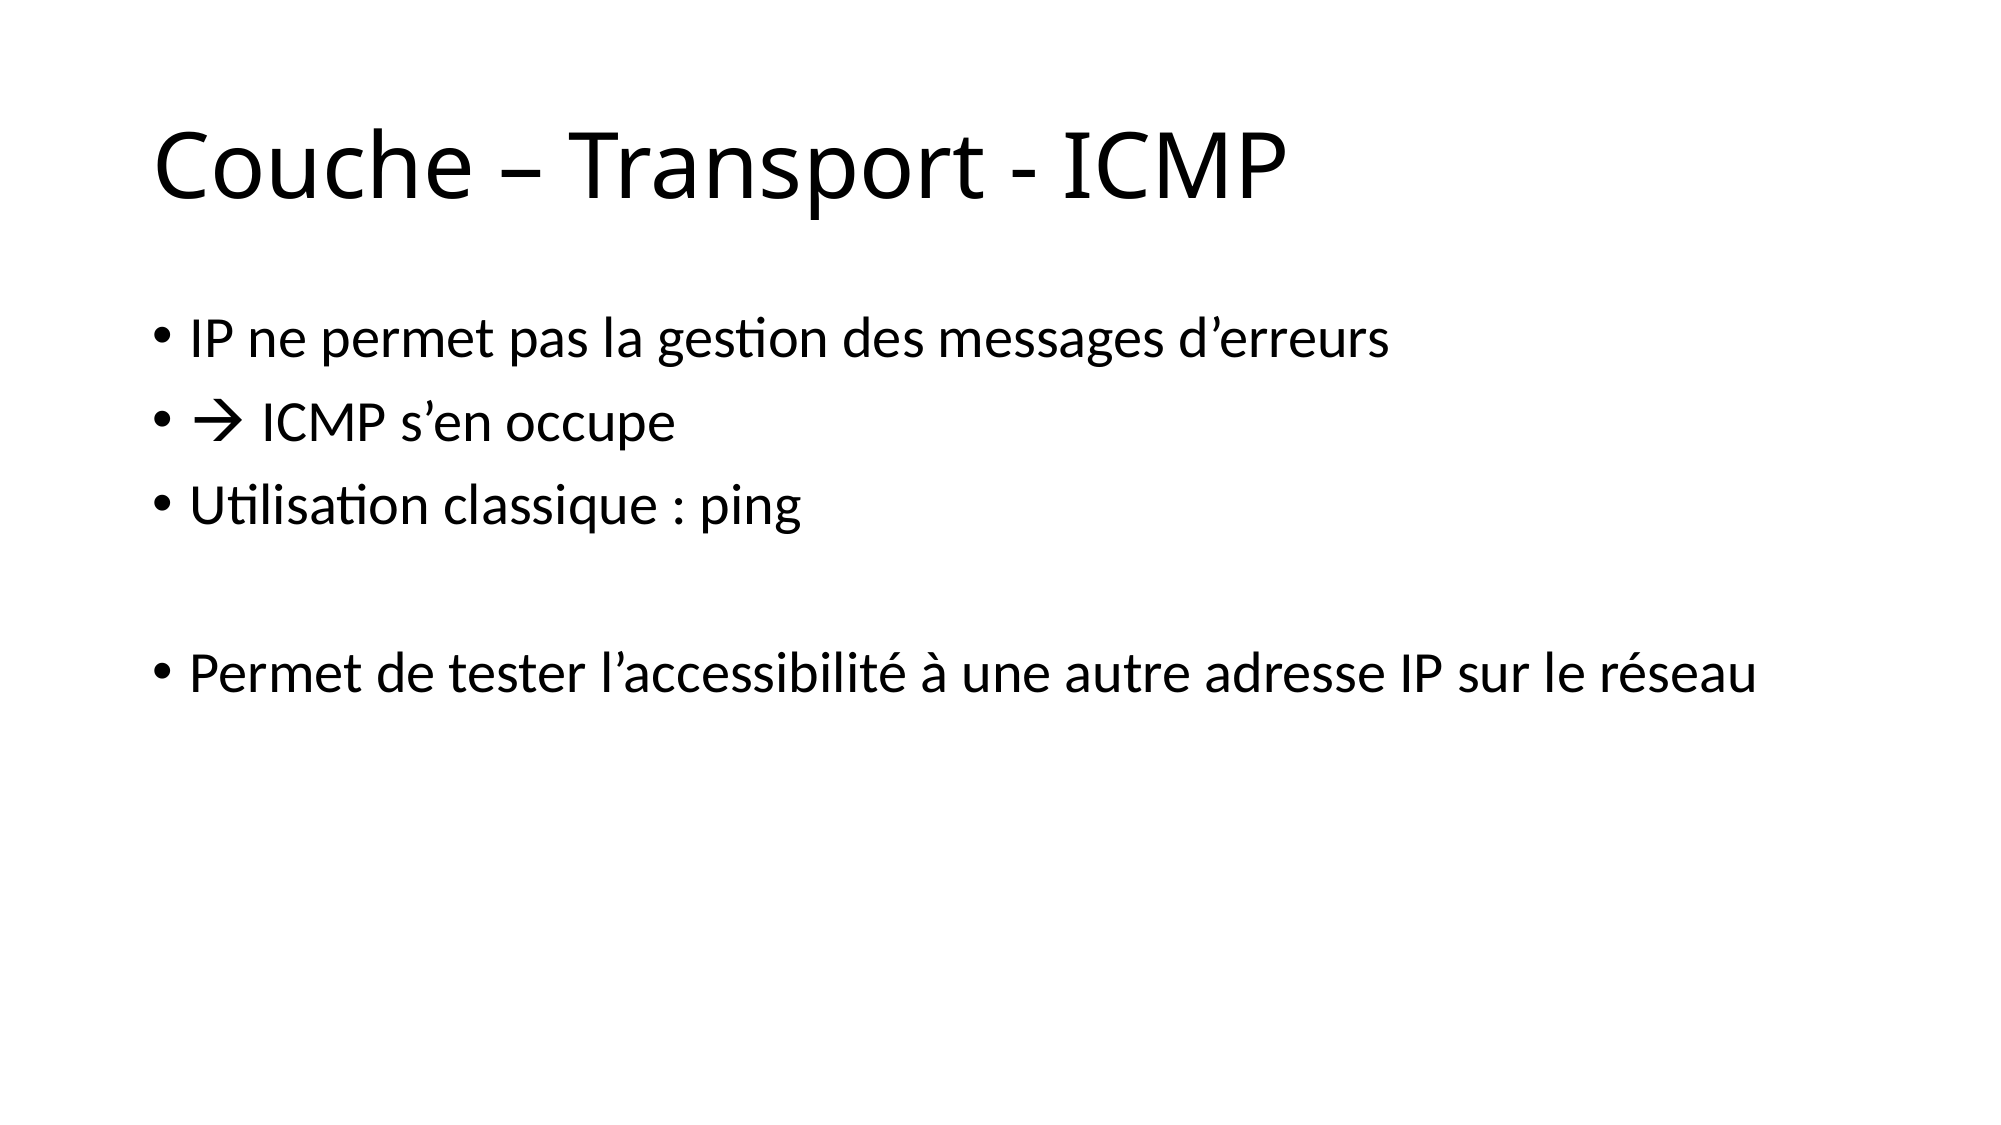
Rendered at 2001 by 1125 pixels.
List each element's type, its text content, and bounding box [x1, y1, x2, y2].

list IP ne permet pas la gestion des messages d’erreurs  ICMP s’en occupe Utilisation classique : ping Permet de tester l’accessibilité à une autre adresse IP sur le réseau [137, 299, 1863, 1014]
title Couche – Transport - ICMP [137, 59, 1863, 278]
